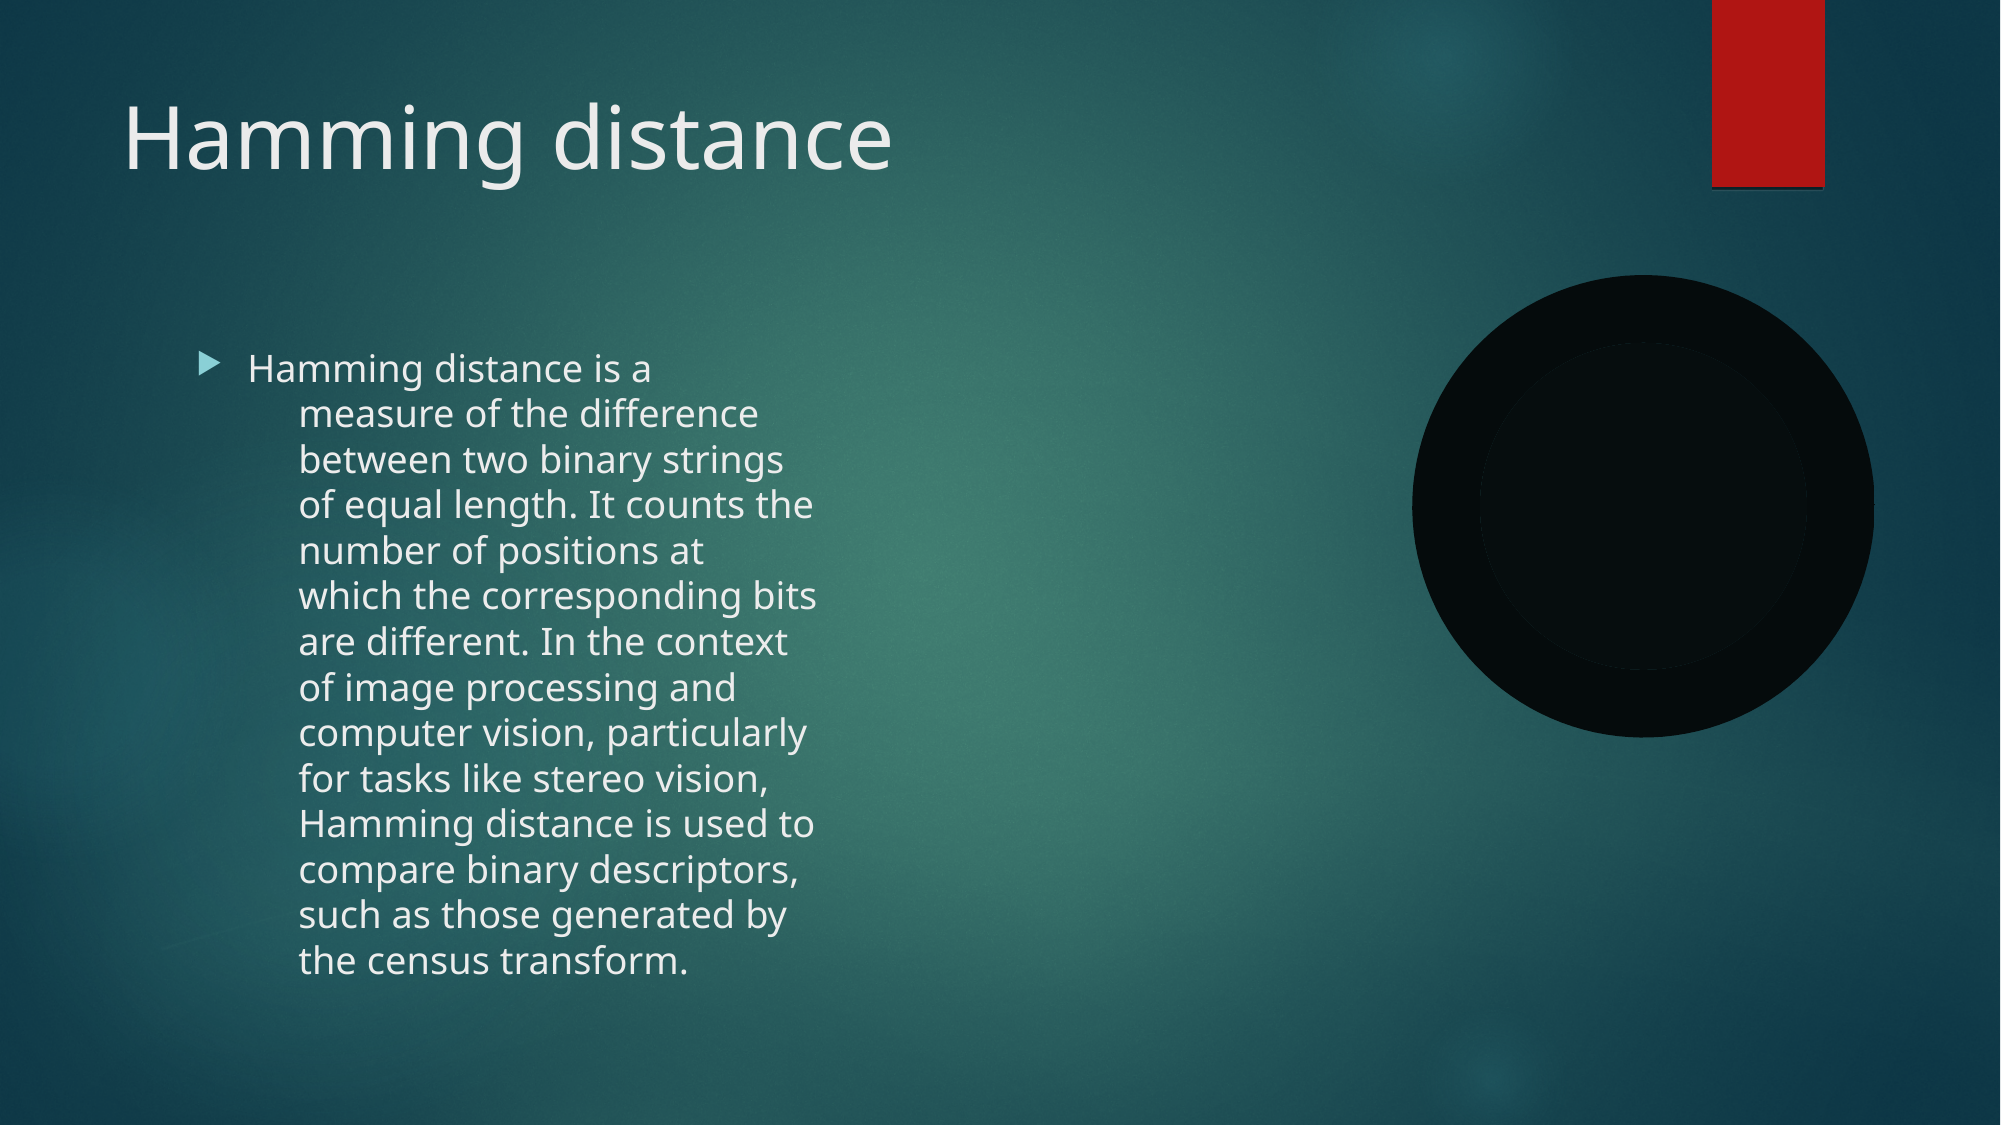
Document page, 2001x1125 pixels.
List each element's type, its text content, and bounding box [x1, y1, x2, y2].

list Hamming distance is a measure of the difference between two binary strings of equal length. It counts the number of positions at which the corresponding bits are different. In the context of image processing and computer vision, particularly for tasks like stereo vision, Hamming distance is used to compare binary descriptors, such as those generated by the census transform. [181, 336, 834, 1026]
title Hamming distance [106, 74, 1649, 305]
